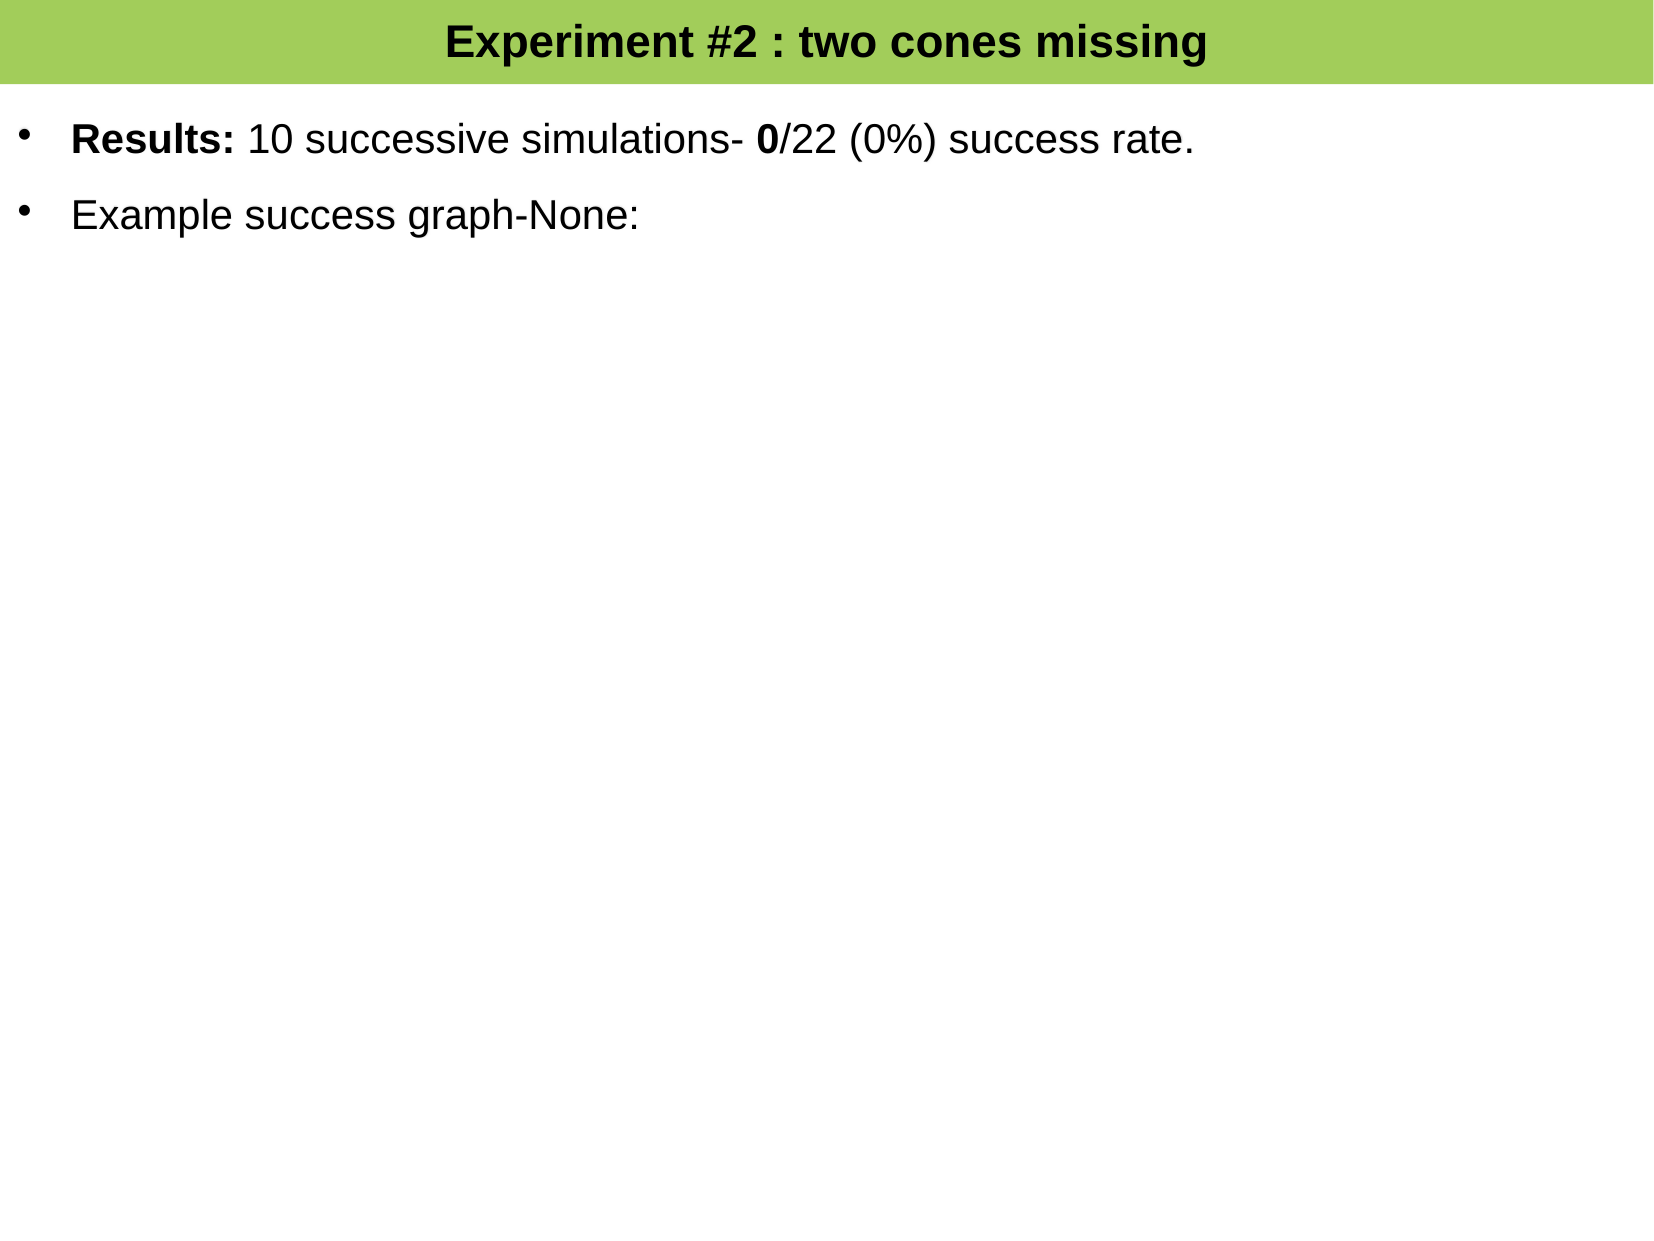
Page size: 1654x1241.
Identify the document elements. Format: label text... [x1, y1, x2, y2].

list Results: 10 successive simulations- 0/22 (0%) success rate. Example success graph-None: [0, 115, 1654, 1241]
title Experiment #2 : two cones missing [0, 0, 1654, 85]
